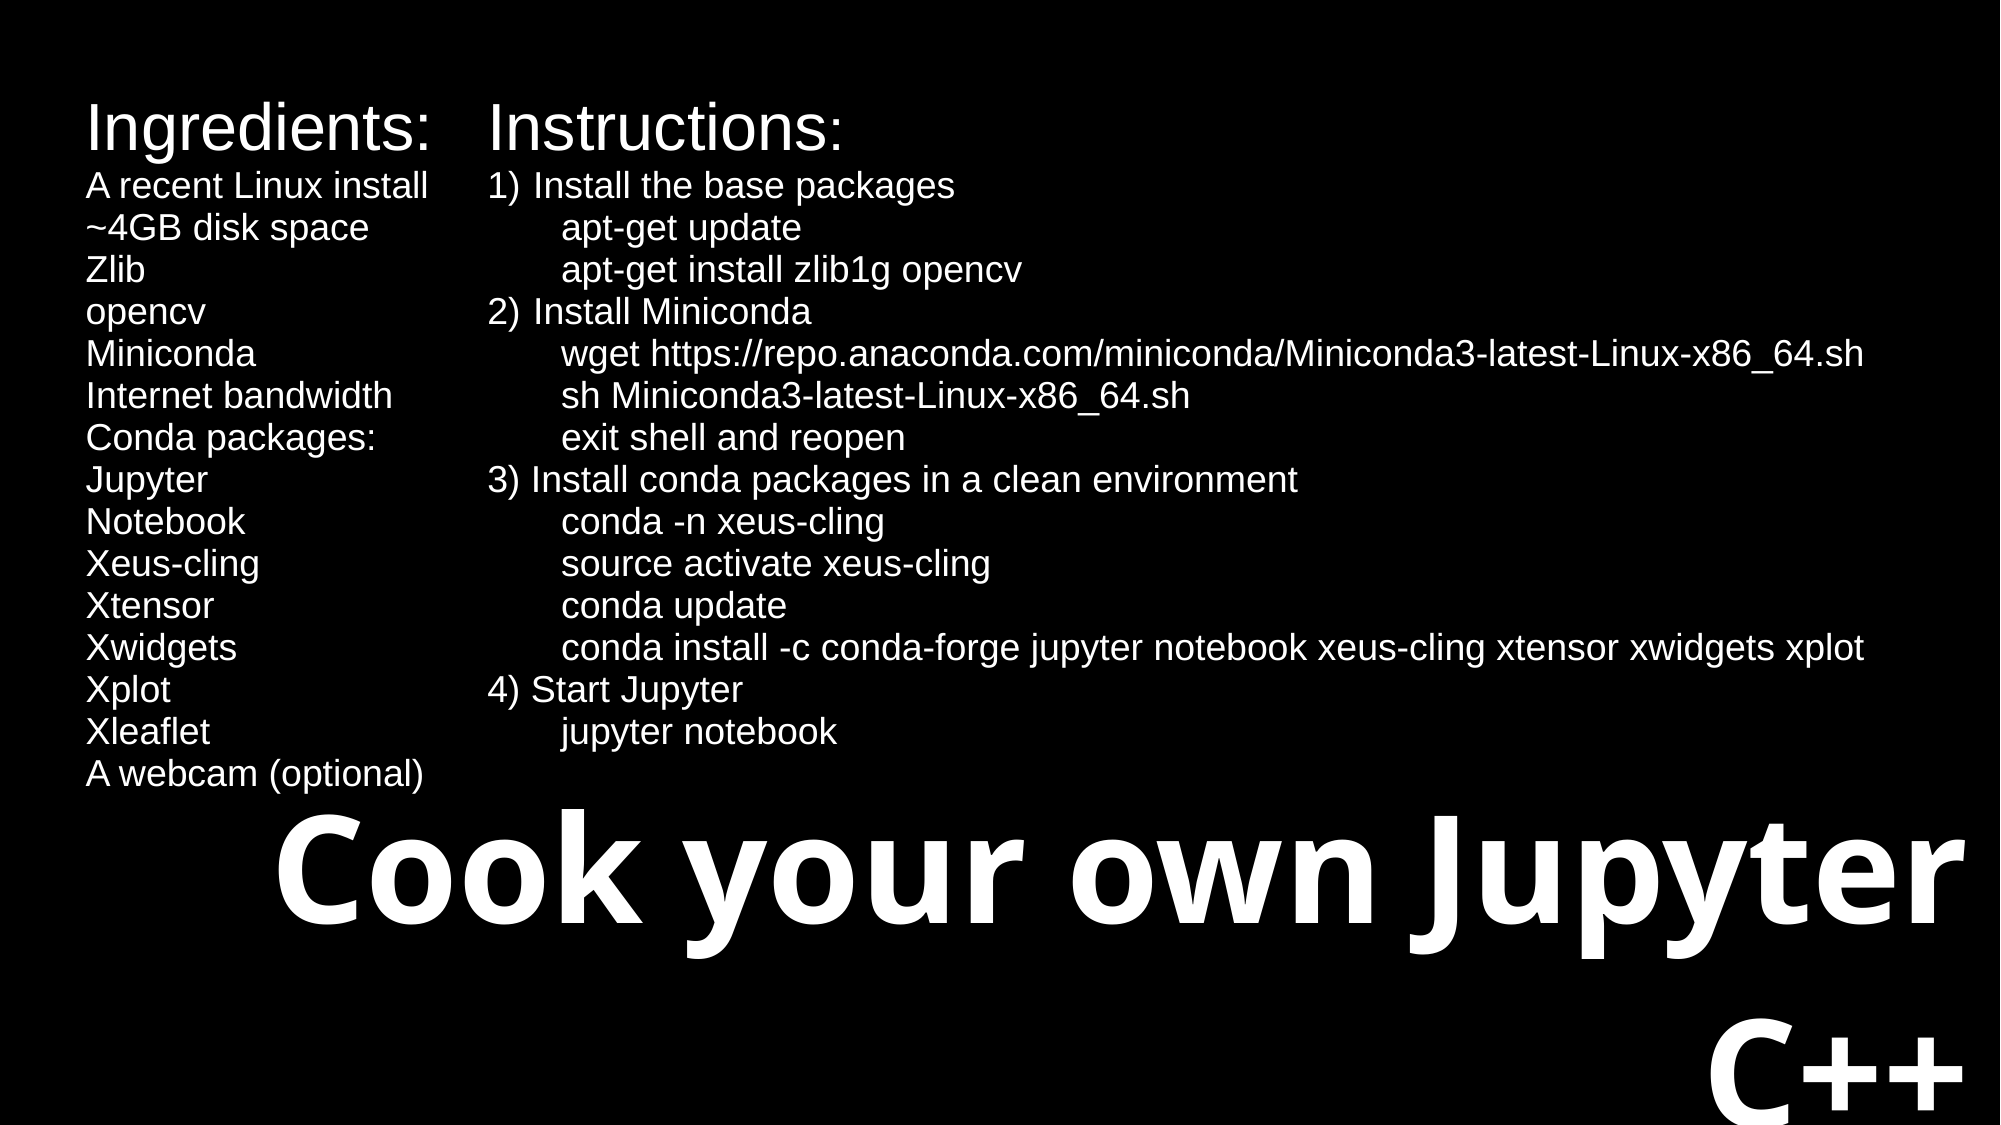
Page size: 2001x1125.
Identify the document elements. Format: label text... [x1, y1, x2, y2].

text_box Instructions: Install the base packages apt-get update apt-get install zlib1g opencv Install Miniconda wget https://repo.anaconda.com/miniconda/Miniconda3-latest-Linux-x86_64.sh sh Miniconda3-latest-Linux-x86_64.sh exit shell and reopen 3) Install conda packages in a clean environment conda -n xeus-cling source activate xeus-cling conda update conda install -c conda-forge jupyter notebook xeus-cling xtensor xwidgets xplot 4) Start Jupyter jupyter notebook [472, 82, 1961, 970]
text_box Cook your own Jupyter C++ [118, 755, 1985, 1121]
text_box Ingredients: A recent Linux install ~4GB disk space Zlib opencv Miniconda Internet bandwidth Conda packages: Jupyter Notebook Xeus-cling Xtensor Xwidgets Xplot Xleaflet A webcam (optional) [70, 82, 472, 970]
